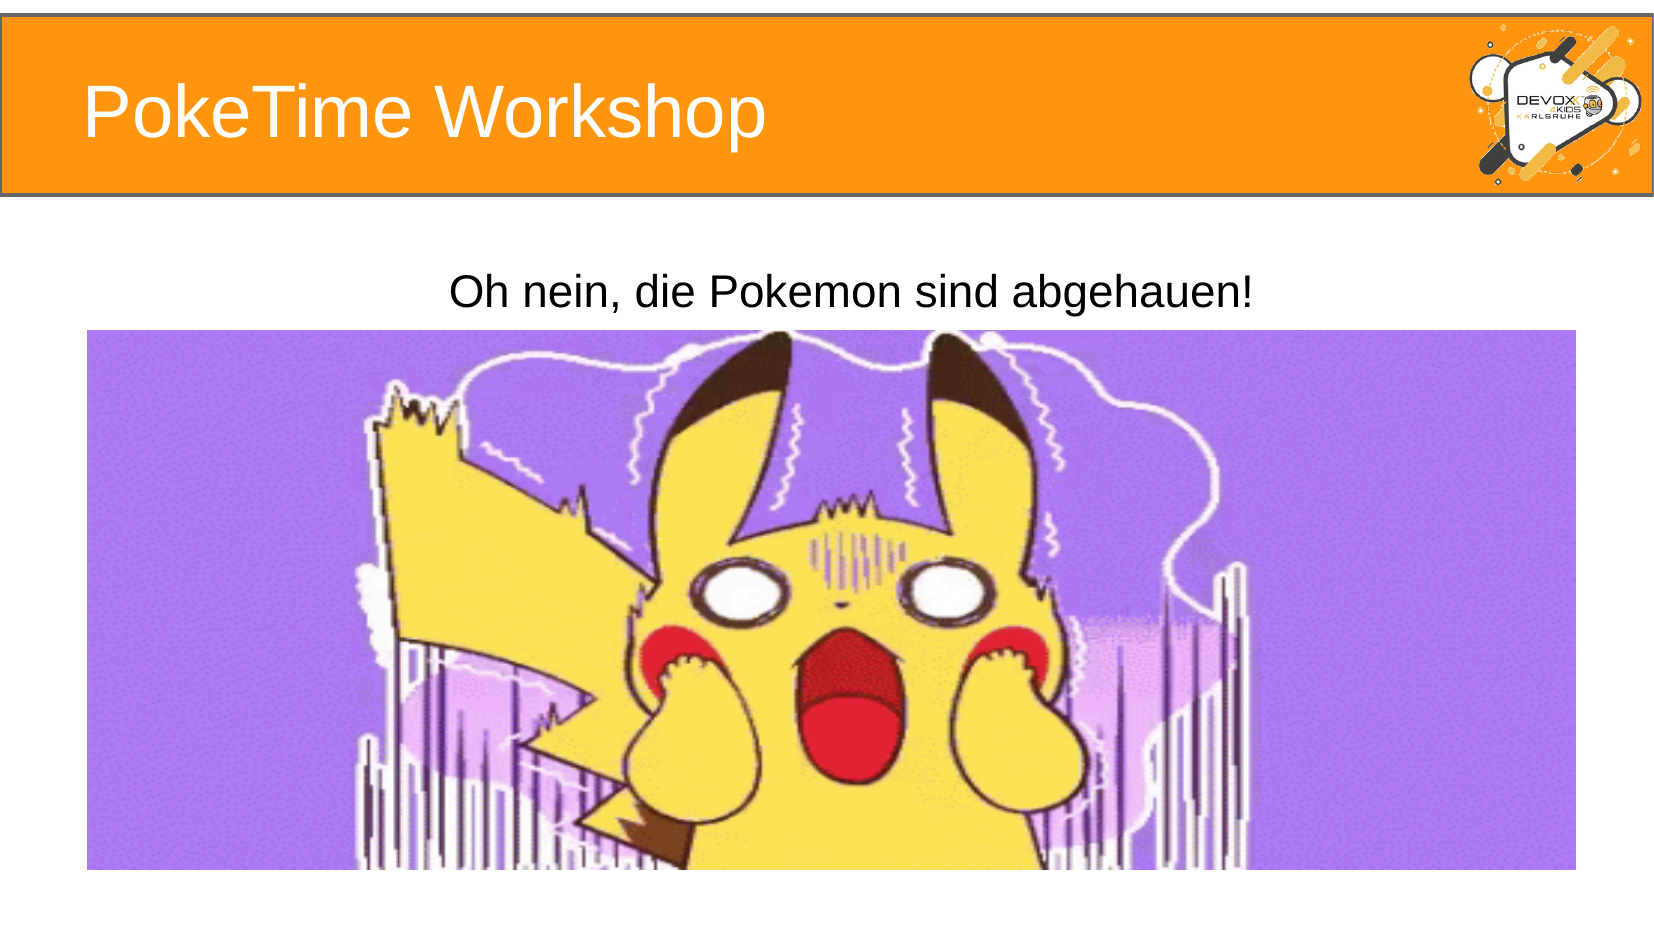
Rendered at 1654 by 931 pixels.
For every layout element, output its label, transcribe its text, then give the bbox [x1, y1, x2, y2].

title PokeTime Workshop [82, 35, 1235, 189]
picture [87, 436, 1576, 871]
picture [1455, 14, 1654, 195]
text_box Oh nein, die Pokemon sind abgehauen! [3, 258, 1654, 436]
